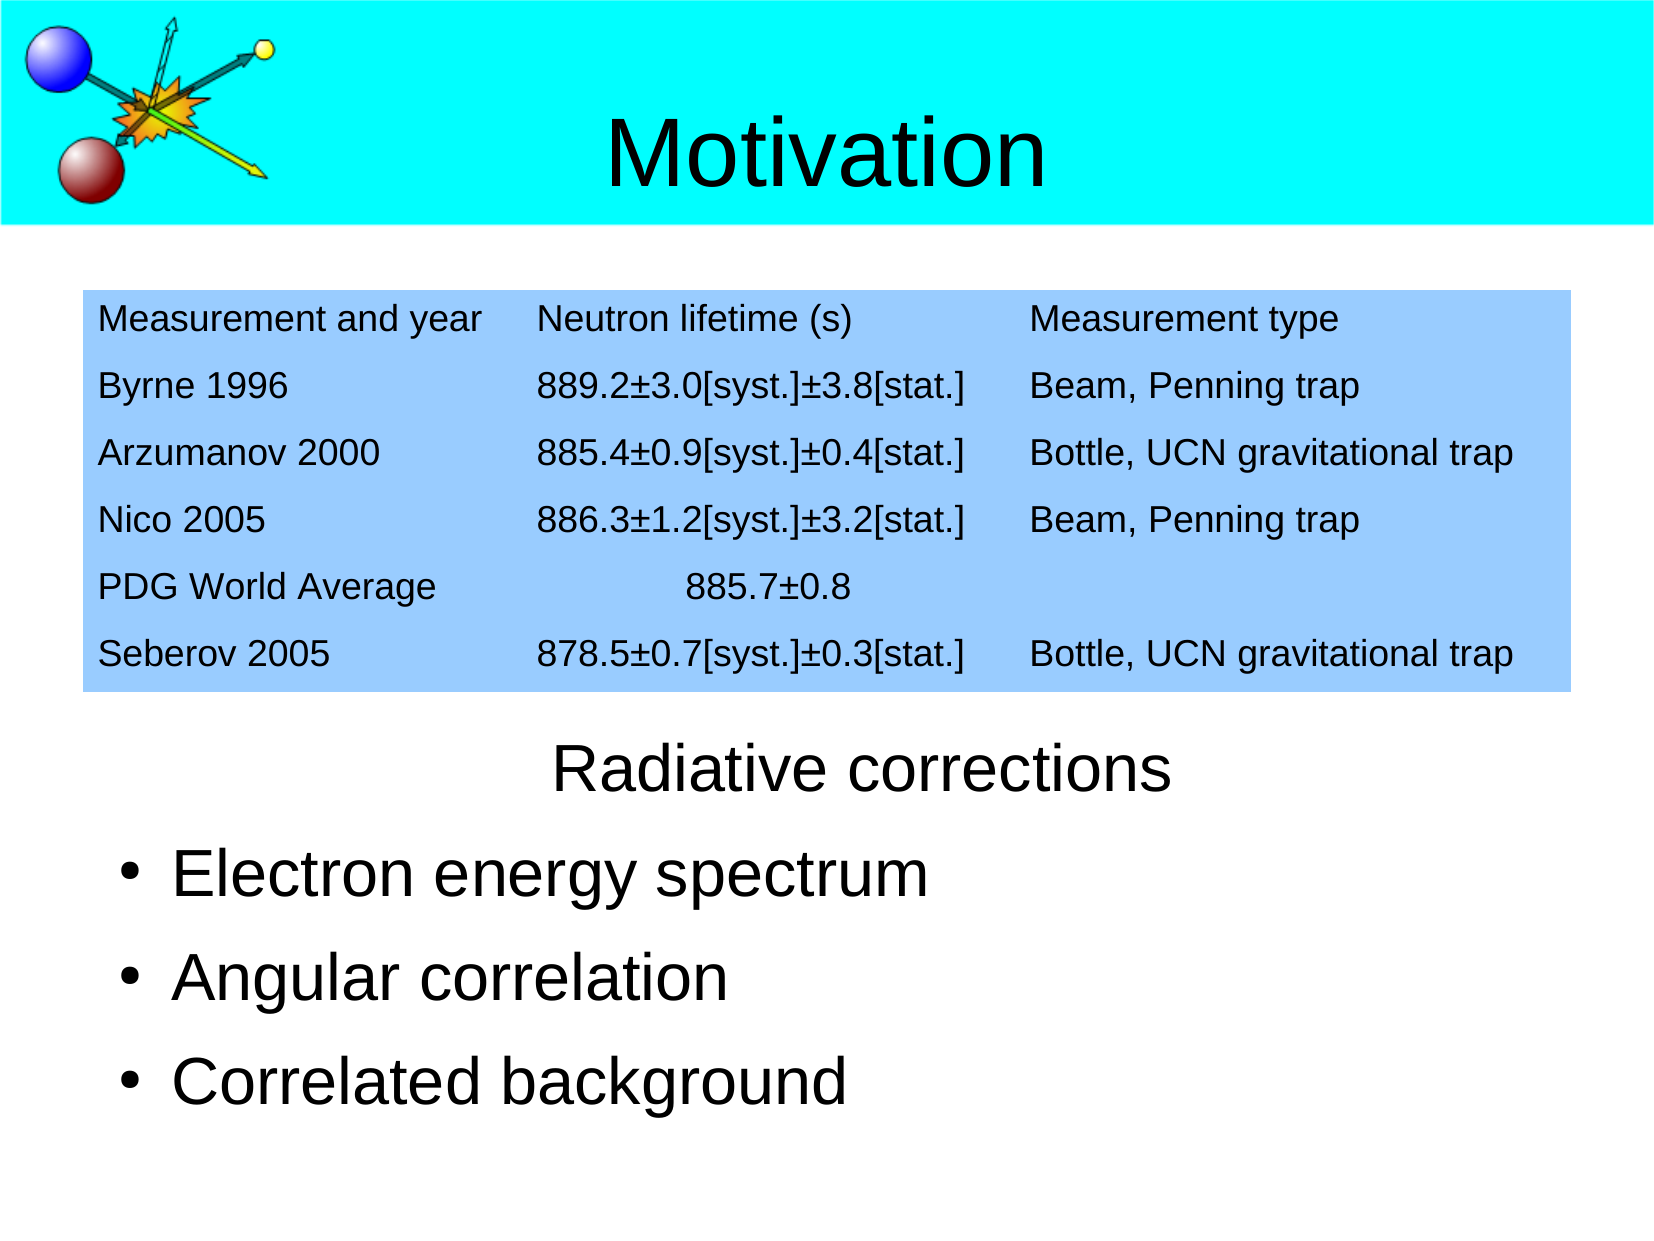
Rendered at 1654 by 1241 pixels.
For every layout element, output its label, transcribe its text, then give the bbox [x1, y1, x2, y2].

title Motivation [82, 49, 1571, 257]
table_header Neutron lifetime (s) [522, 290, 1015, 357]
table_cell Seberov 2005 [83, 625, 522, 692]
list Radiative corrections Electron energy spectrum Angular correlation Correlated background [100, 731, 1554, 1144]
table_cell PDG World Average [83, 558, 522, 625]
table_cell Beam, Penning trap [1015, 491, 1571, 558]
table_cell 889.2±3.0[syst.]±3.8[stat.] [522, 357, 1015, 424]
table_cell Bottle, UCN gravitational trap [1015, 424, 1571, 491]
table_cell 885.4±0.9[syst.]±0.4[stat.] [522, 424, 1015, 491]
table_cell Nico 2005 [83, 491, 522, 558]
picture [0, 0, 1654, 1241]
table_cell Bottle, UCN gravitational trap [1015, 625, 1571, 692]
table_cell 886.3±1.2[syst.]±3.2[stat.] [522, 491, 1015, 558]
table_cell 885.7±0.8 [522, 558, 1015, 625]
table_header Measurement and year [83, 290, 522, 357]
table_cell 878.5±0.7[syst.]±0.3[stat.] [522, 625, 1015, 692]
table_cell Beam, Penning trap [1015, 357, 1571, 424]
table_cell [1015, 558, 1571, 625]
table_cell Arzumanov 2000 [83, 424, 522, 491]
table_cell Byrne 1996 [83, 357, 522, 424]
table_header Measurement type [1015, 290, 1571, 357]
